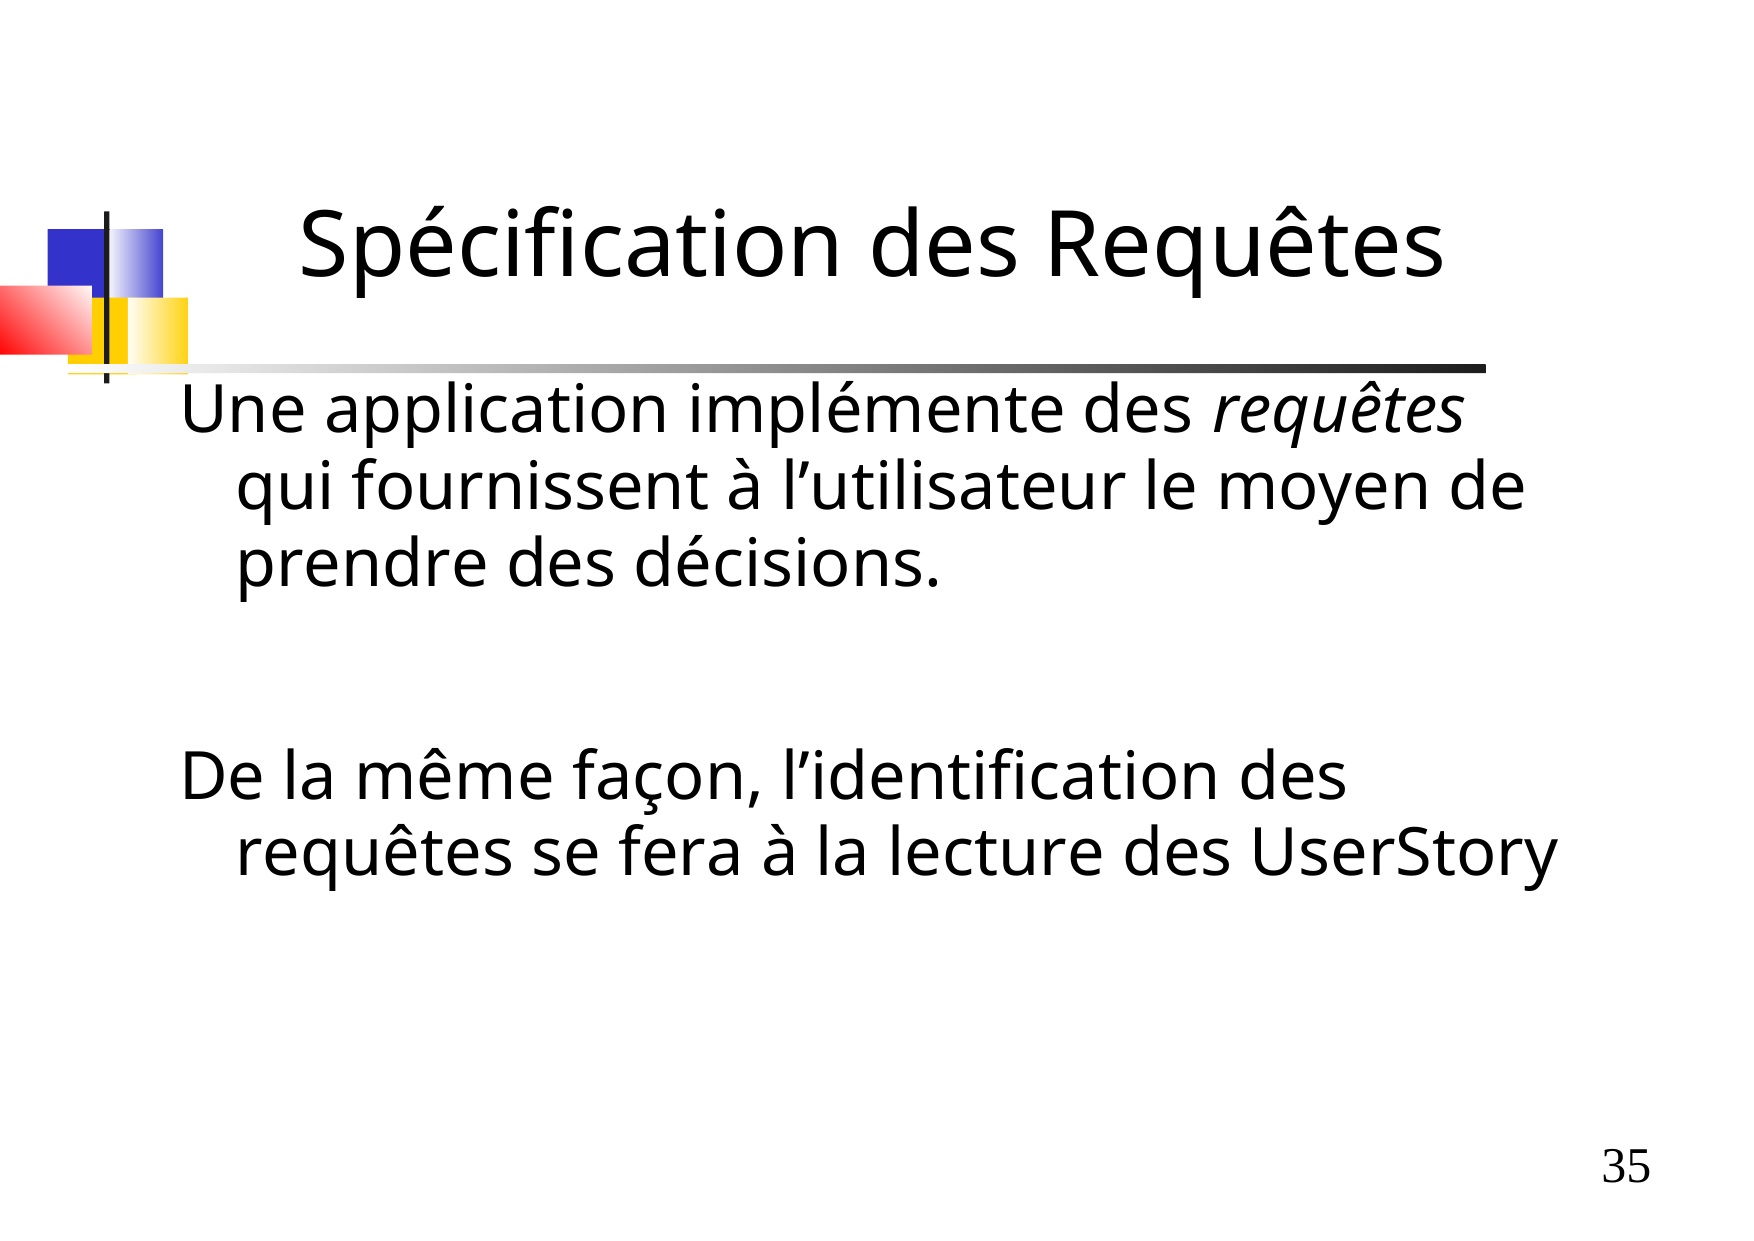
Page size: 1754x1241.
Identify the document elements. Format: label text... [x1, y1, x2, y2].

title Spécification des Requêtes [179, 139, 1567, 351]
list Une application implémente des requêtes qui fournissent à l’utilisateur le moyen de prendre des décisions. De la même façon, l’identification des requêtes se fera à la lecture des UserStory [177, 371, 1567, 1091]
